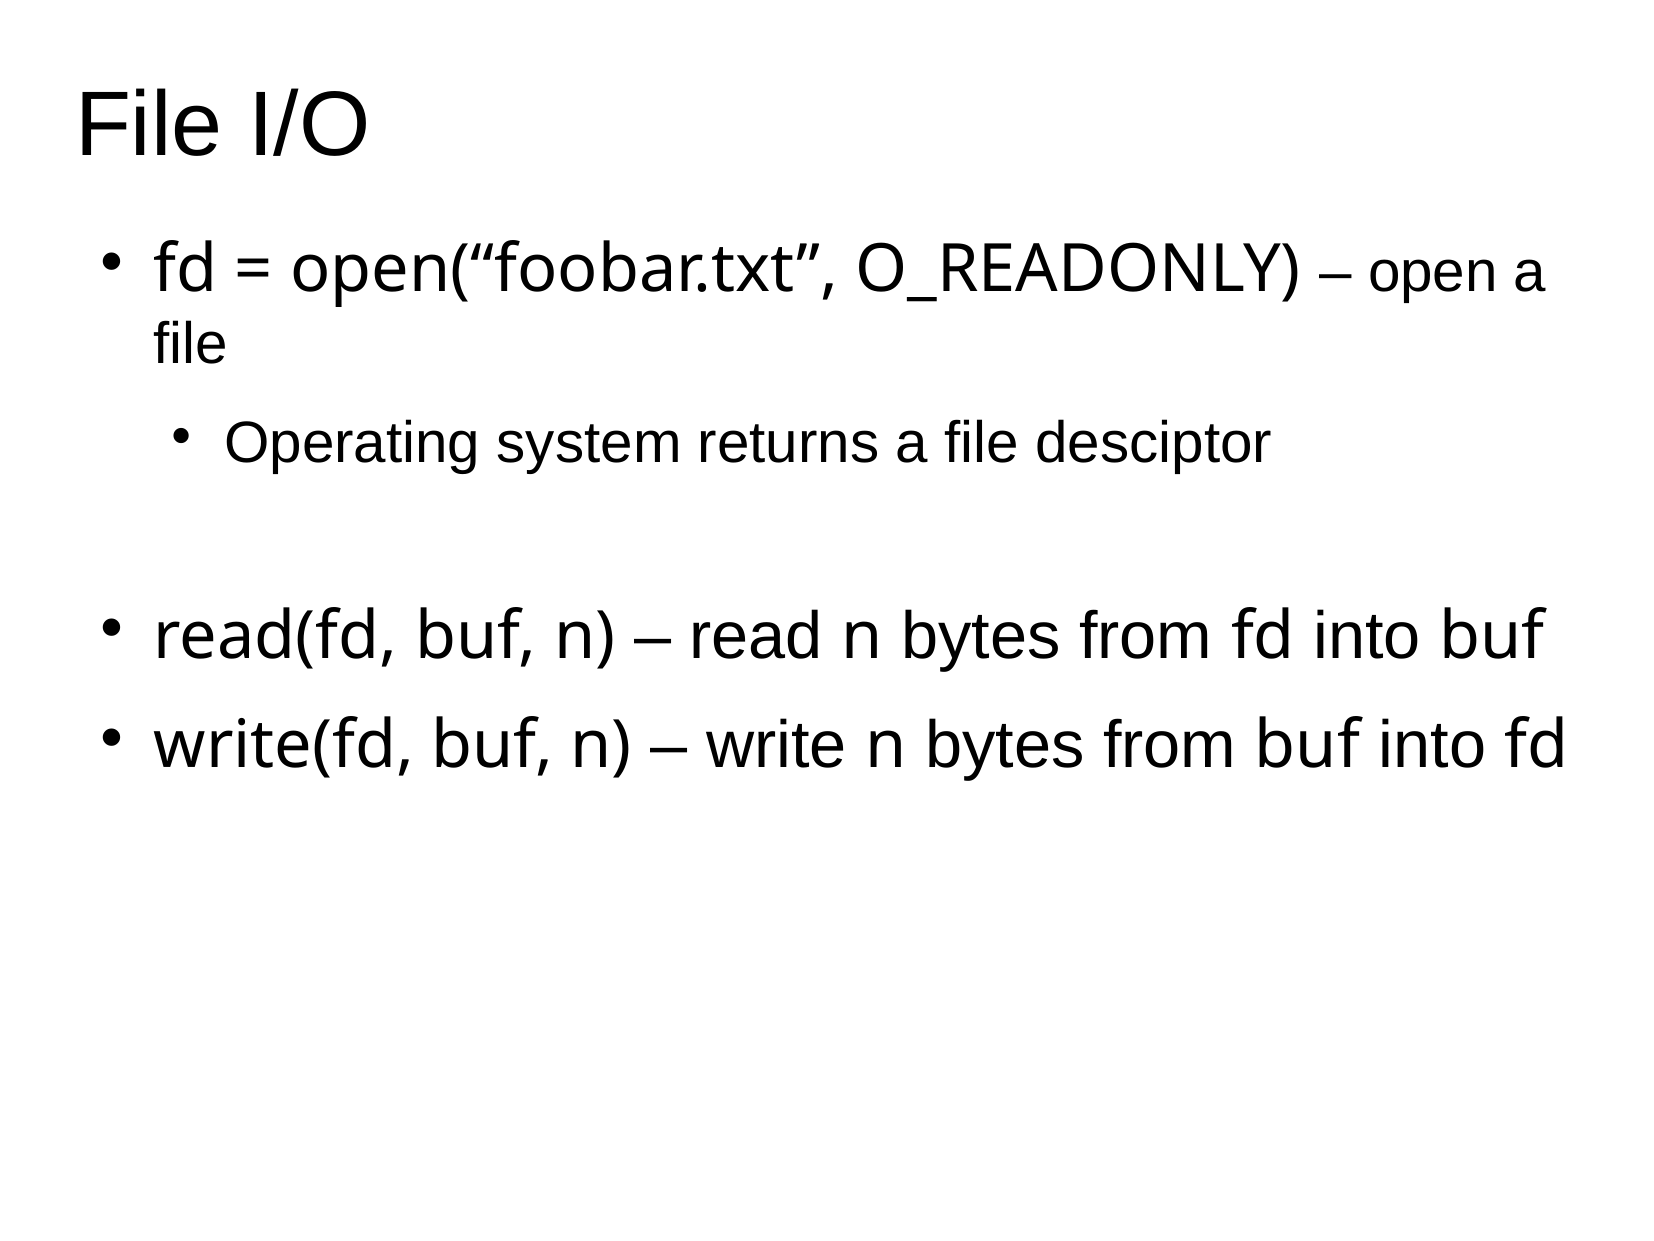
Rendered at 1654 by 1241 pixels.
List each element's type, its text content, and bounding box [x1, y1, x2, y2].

title File I/O [75, 49, 1538, 188]
list fd = open(“foobar.txt”, O_READONLY) – open a file Operating system returns a file desciptor read(fd, buf, n) – read n bytes from fd into buf write(fd, buf, n) – write n bytes from buf into fd [82, 225, 1571, 1163]
